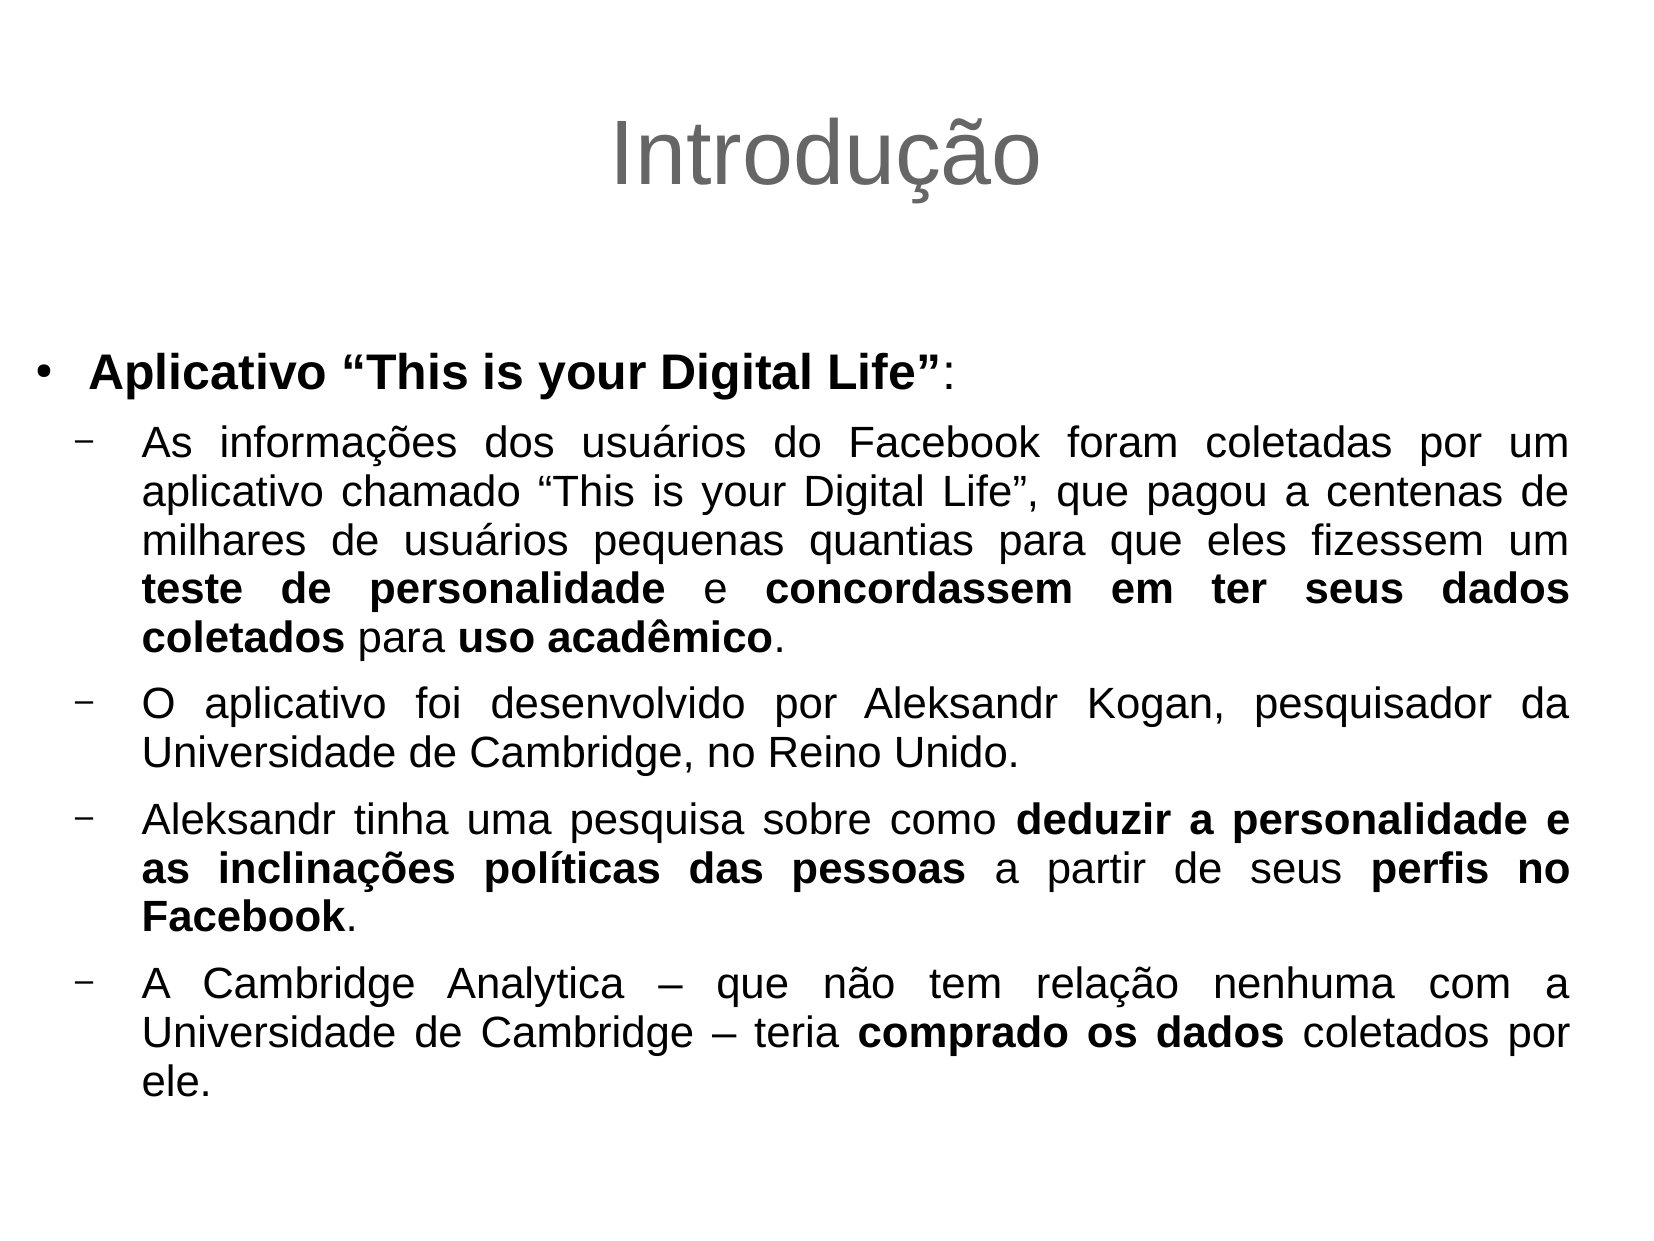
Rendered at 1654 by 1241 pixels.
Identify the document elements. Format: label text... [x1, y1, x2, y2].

list Aplicativo “This is your Digital Life”: As informações dos usuários do Facebook foram coletadas por um aplicativo chamado “This is your Digital Life”, que pagou a centenas de milhares de usuários pequenas quantias para que eles fizessem um teste de personalidade e concordassem em ter seus dados coletados para uso acadêmico. O aplicativo foi desenvolvido por Aleksandr Kogan, pesquisador da Universidade de Cambridge, no Reino Unido. Aleksandr tinha uma pesquisa sobre como deduzir a personalidade e as inclinações políticas das pessoas a partir de seus perfis no Facebook. A Cambridge Analytica – que não tem relação nenhuma com a Universidade de Cambridge – teria comprado os dados coletados por ele. [35, 266, 1571, 1111]
title Introdução [82, 49, 1571, 257]
